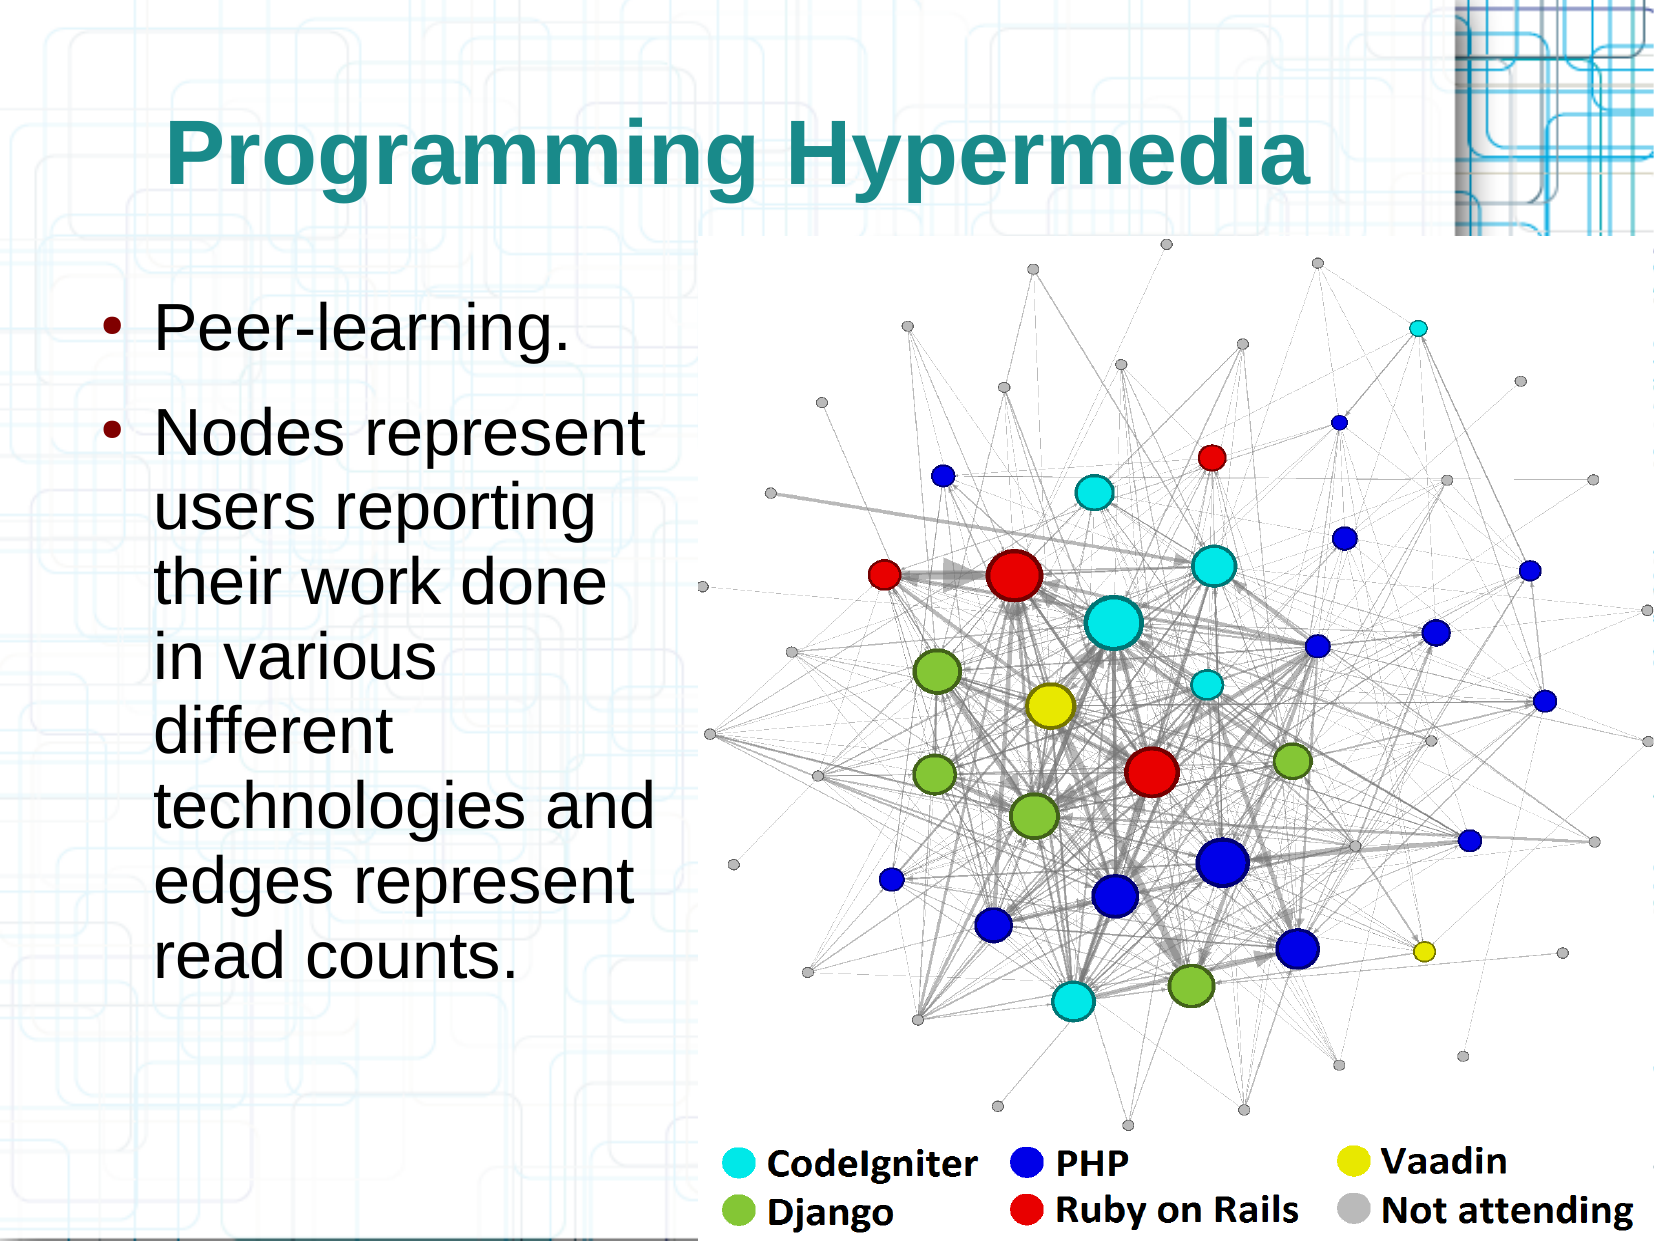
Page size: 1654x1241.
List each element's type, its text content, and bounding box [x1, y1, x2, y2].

list Peer-learning. Nodes represent users reporting their work done in various different technologies and edges represent read counts. [82, 290, 680, 1109]
picture [0, 0, 1654, 1241]
title Programming Hypermedia [59, 49, 1418, 257]
